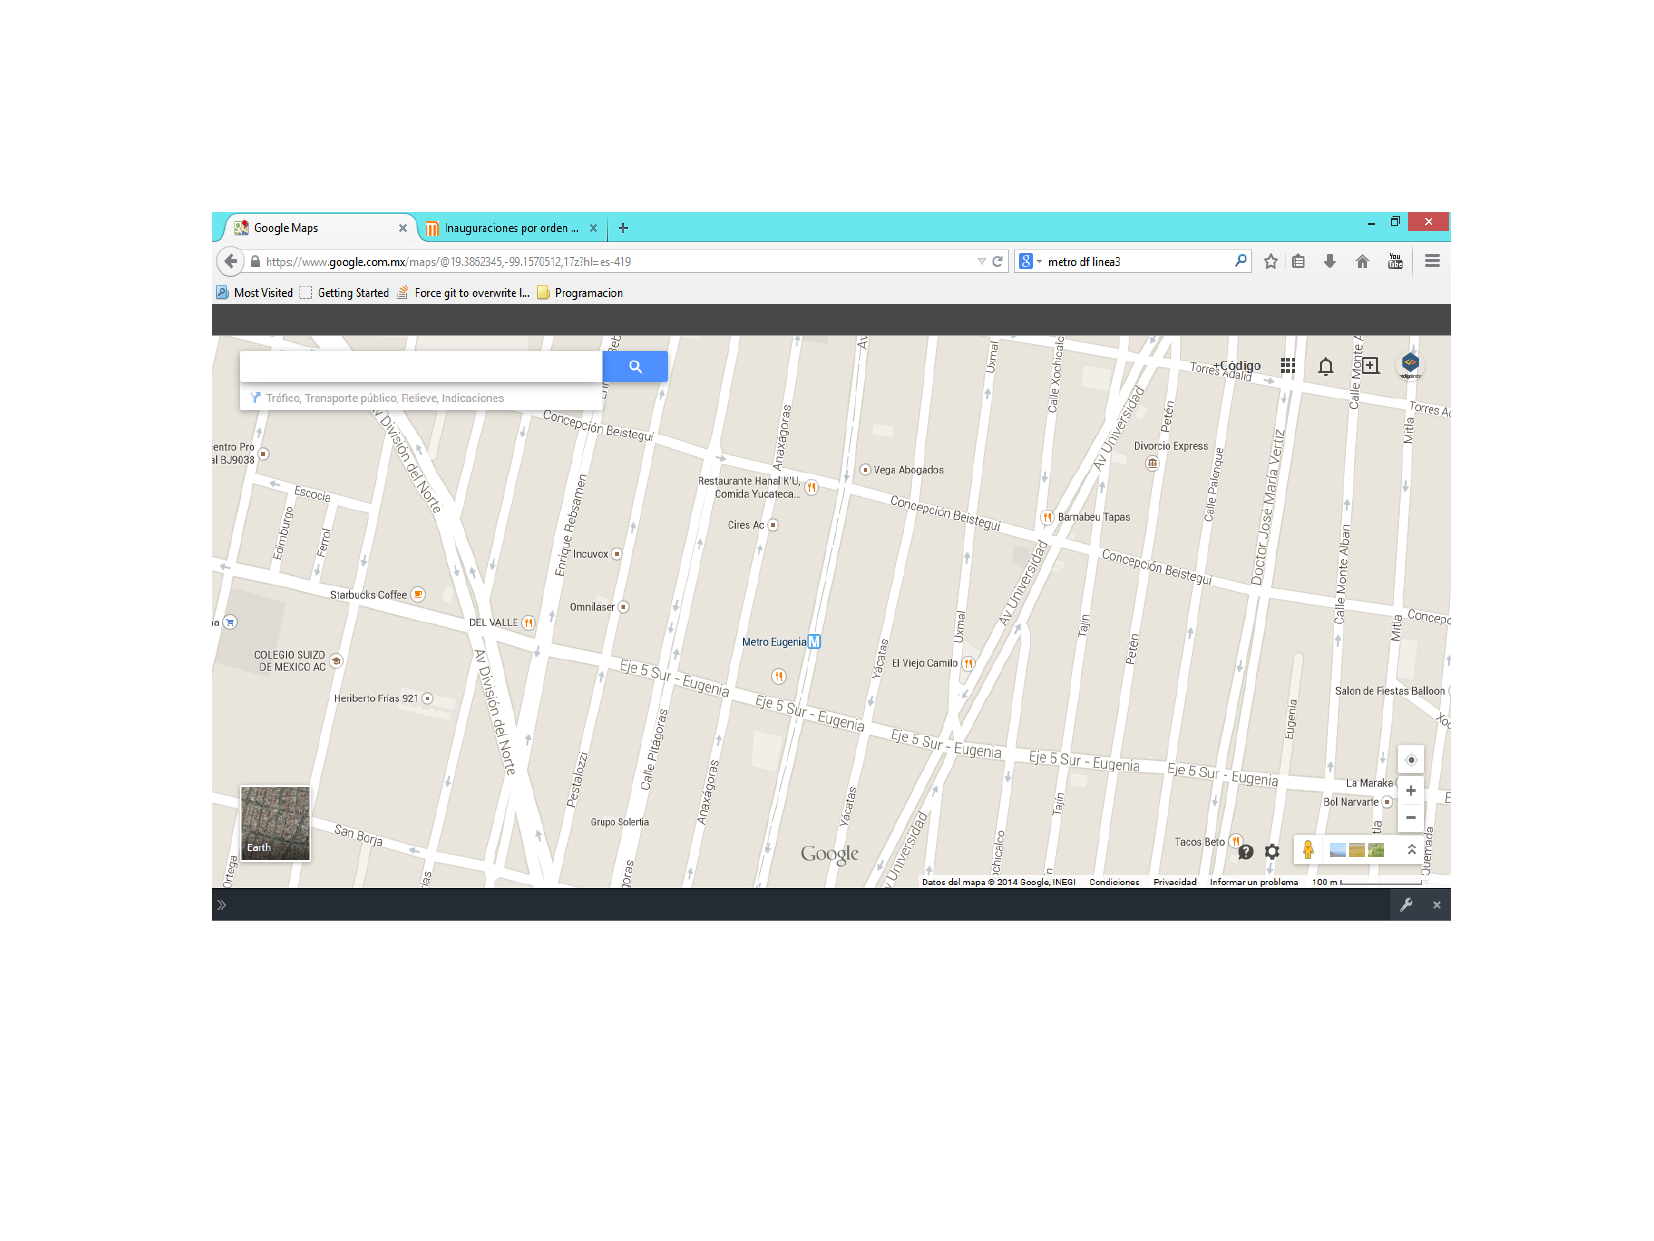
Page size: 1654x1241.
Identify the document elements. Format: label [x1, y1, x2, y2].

picture [212, 212, 1451, 921]
